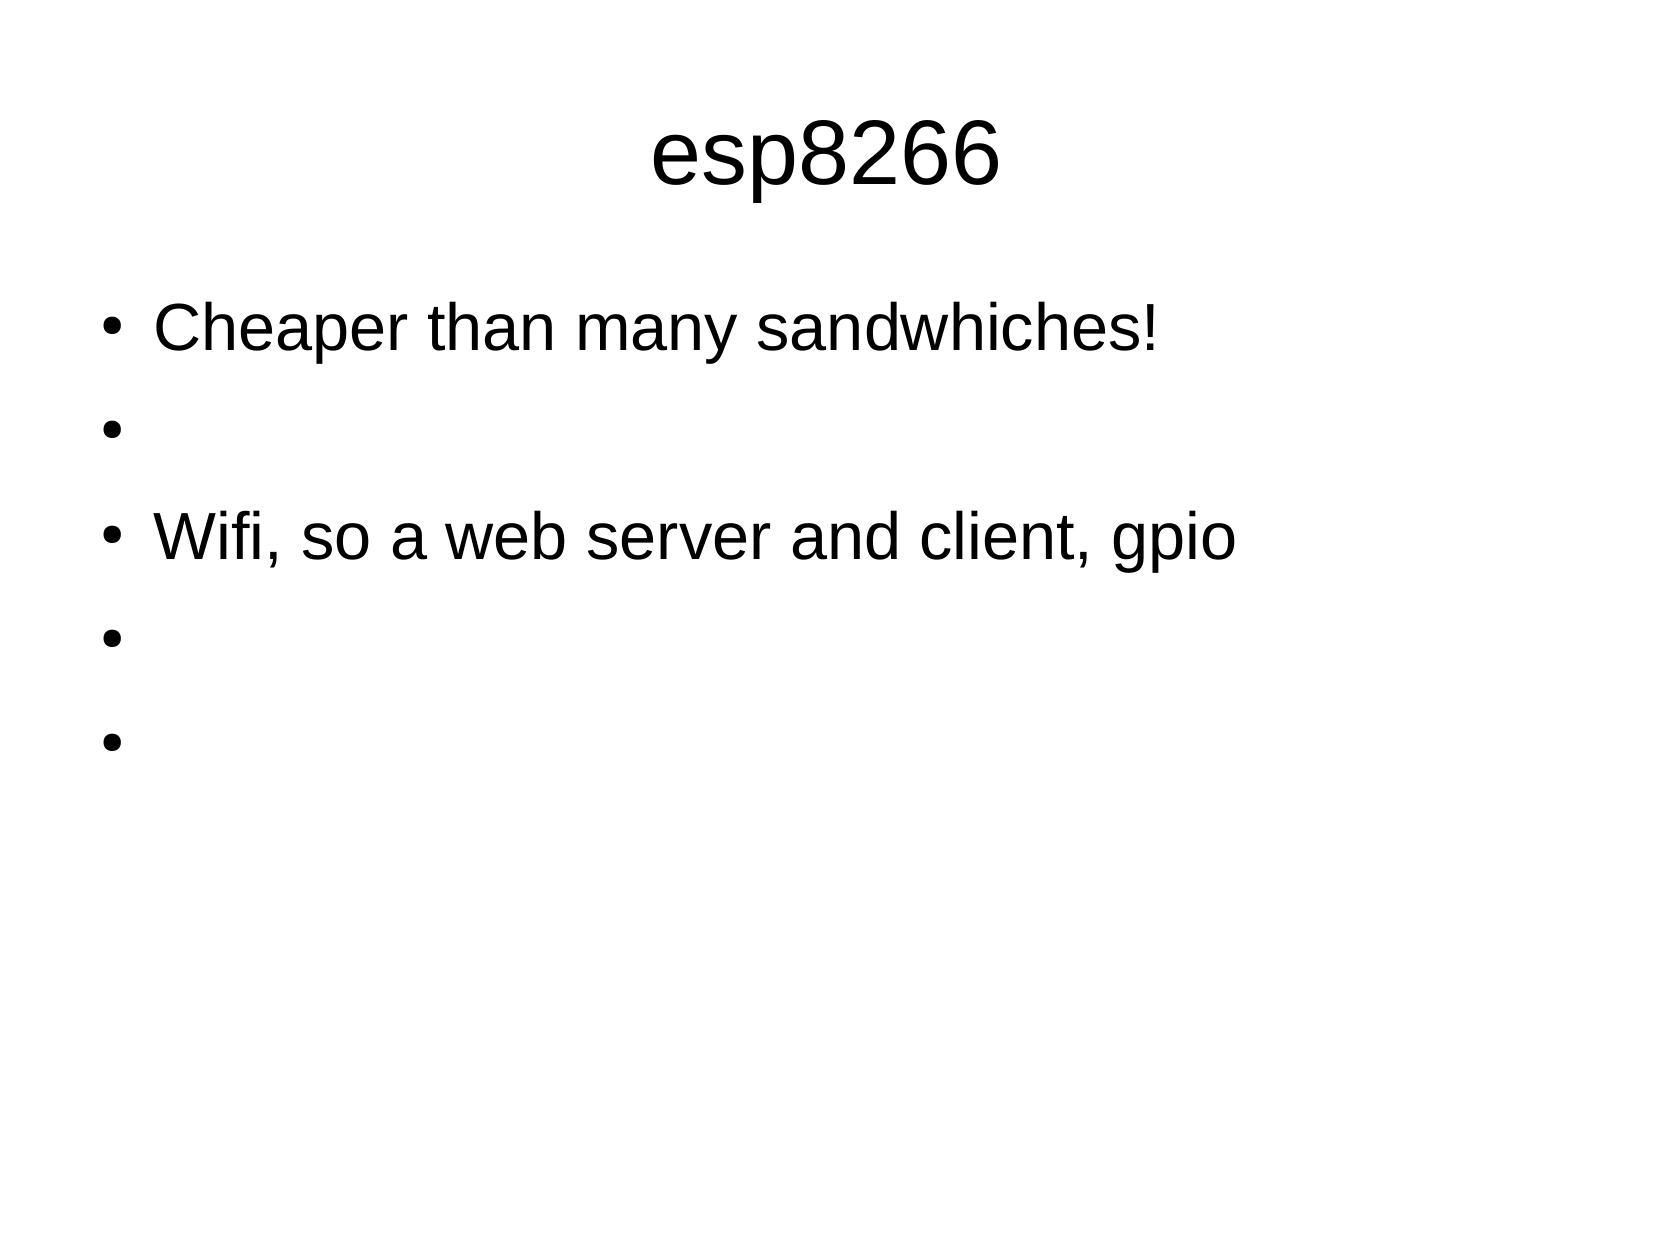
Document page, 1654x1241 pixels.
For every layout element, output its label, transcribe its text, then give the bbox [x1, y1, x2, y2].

list Cheaper than many sandwhiches! Wifi, so a web server and client, gpio [82, 290, 1571, 1010]
title esp8266 [82, 49, 1571, 257]
